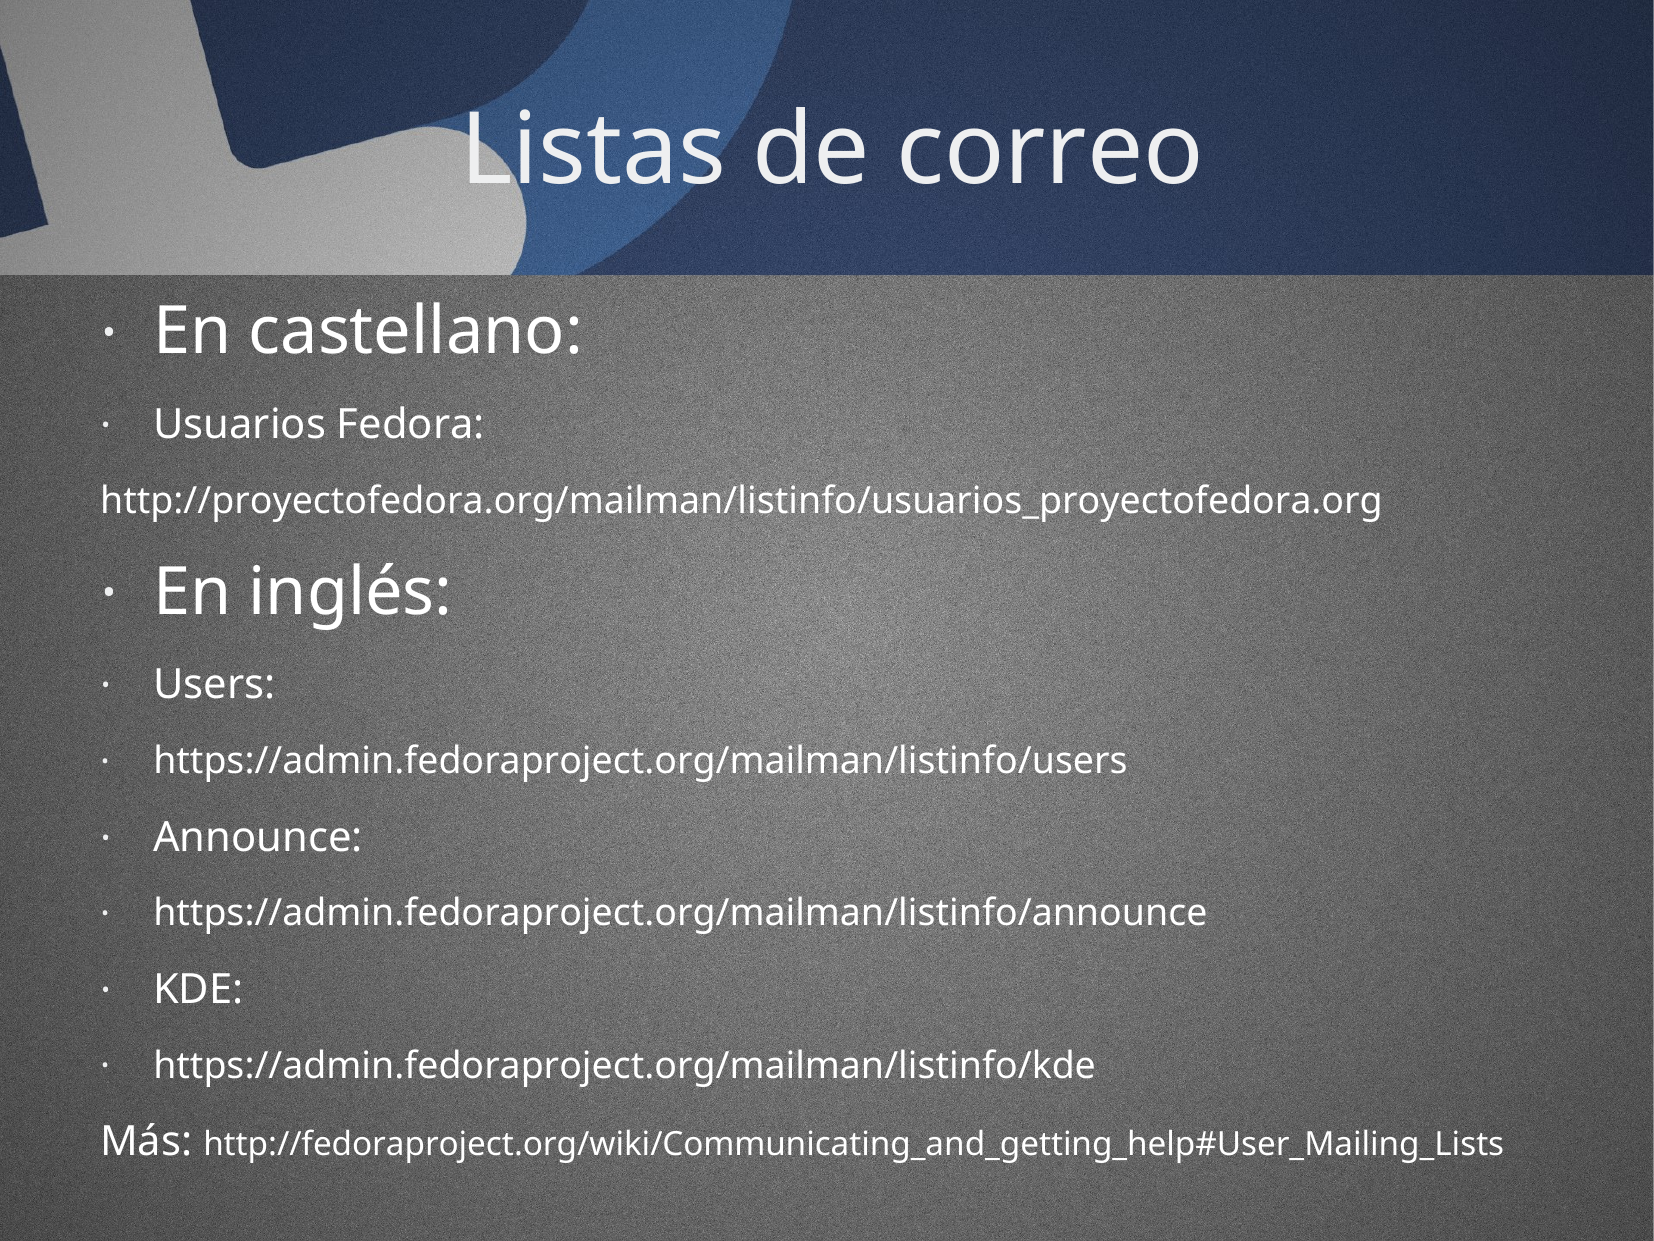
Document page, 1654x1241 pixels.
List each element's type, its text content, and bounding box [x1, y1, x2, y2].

picture [0, 0, 1654, 1241]
text_box Listas de correo [88, 43, 1577, 252]
text_box En castellano: Usuarios Fedora: http://proyectofedora.org/mailman/listinfo/usuarios_proyectofedora.org En inglés: Users: https://admin.fedoraproject.org/mailman/listinfo/users Announce: https://admin.fedoraproject.org/mailman/listinfo/announce KDE: https://admin.fedoraproject.org/mailman/listinfo/kde Más: http://fedoraproject.org/wiki/Communicating_and_getting_help#User_Mailing_Lists [82, 290, 1571, 1241]
